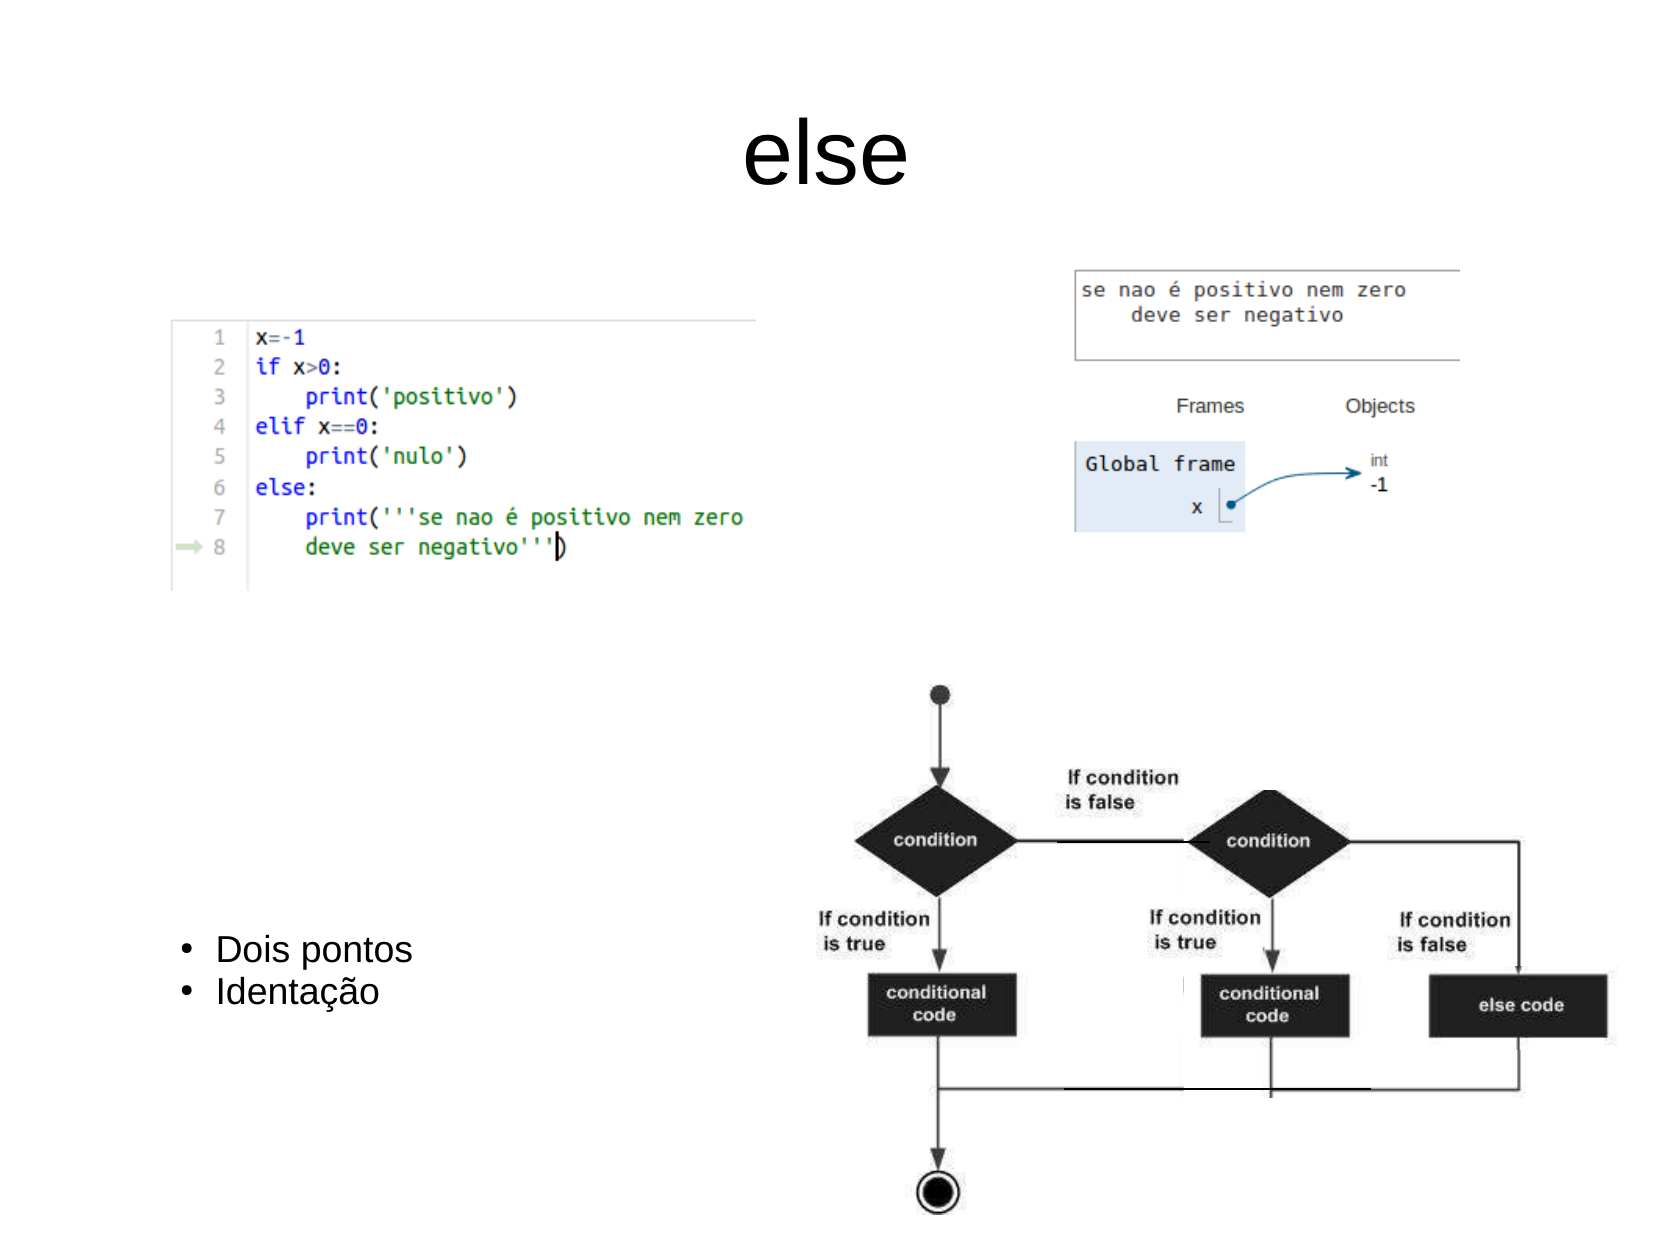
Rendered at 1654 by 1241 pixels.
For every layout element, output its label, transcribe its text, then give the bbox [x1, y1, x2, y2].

title else [82, 49, 1571, 257]
picture [165, 309, 756, 591]
picture [779, 685, 1620, 1215]
picture [1067, 267, 1460, 556]
text_box Dois pontos Identação [165, 921, 779, 1111]
